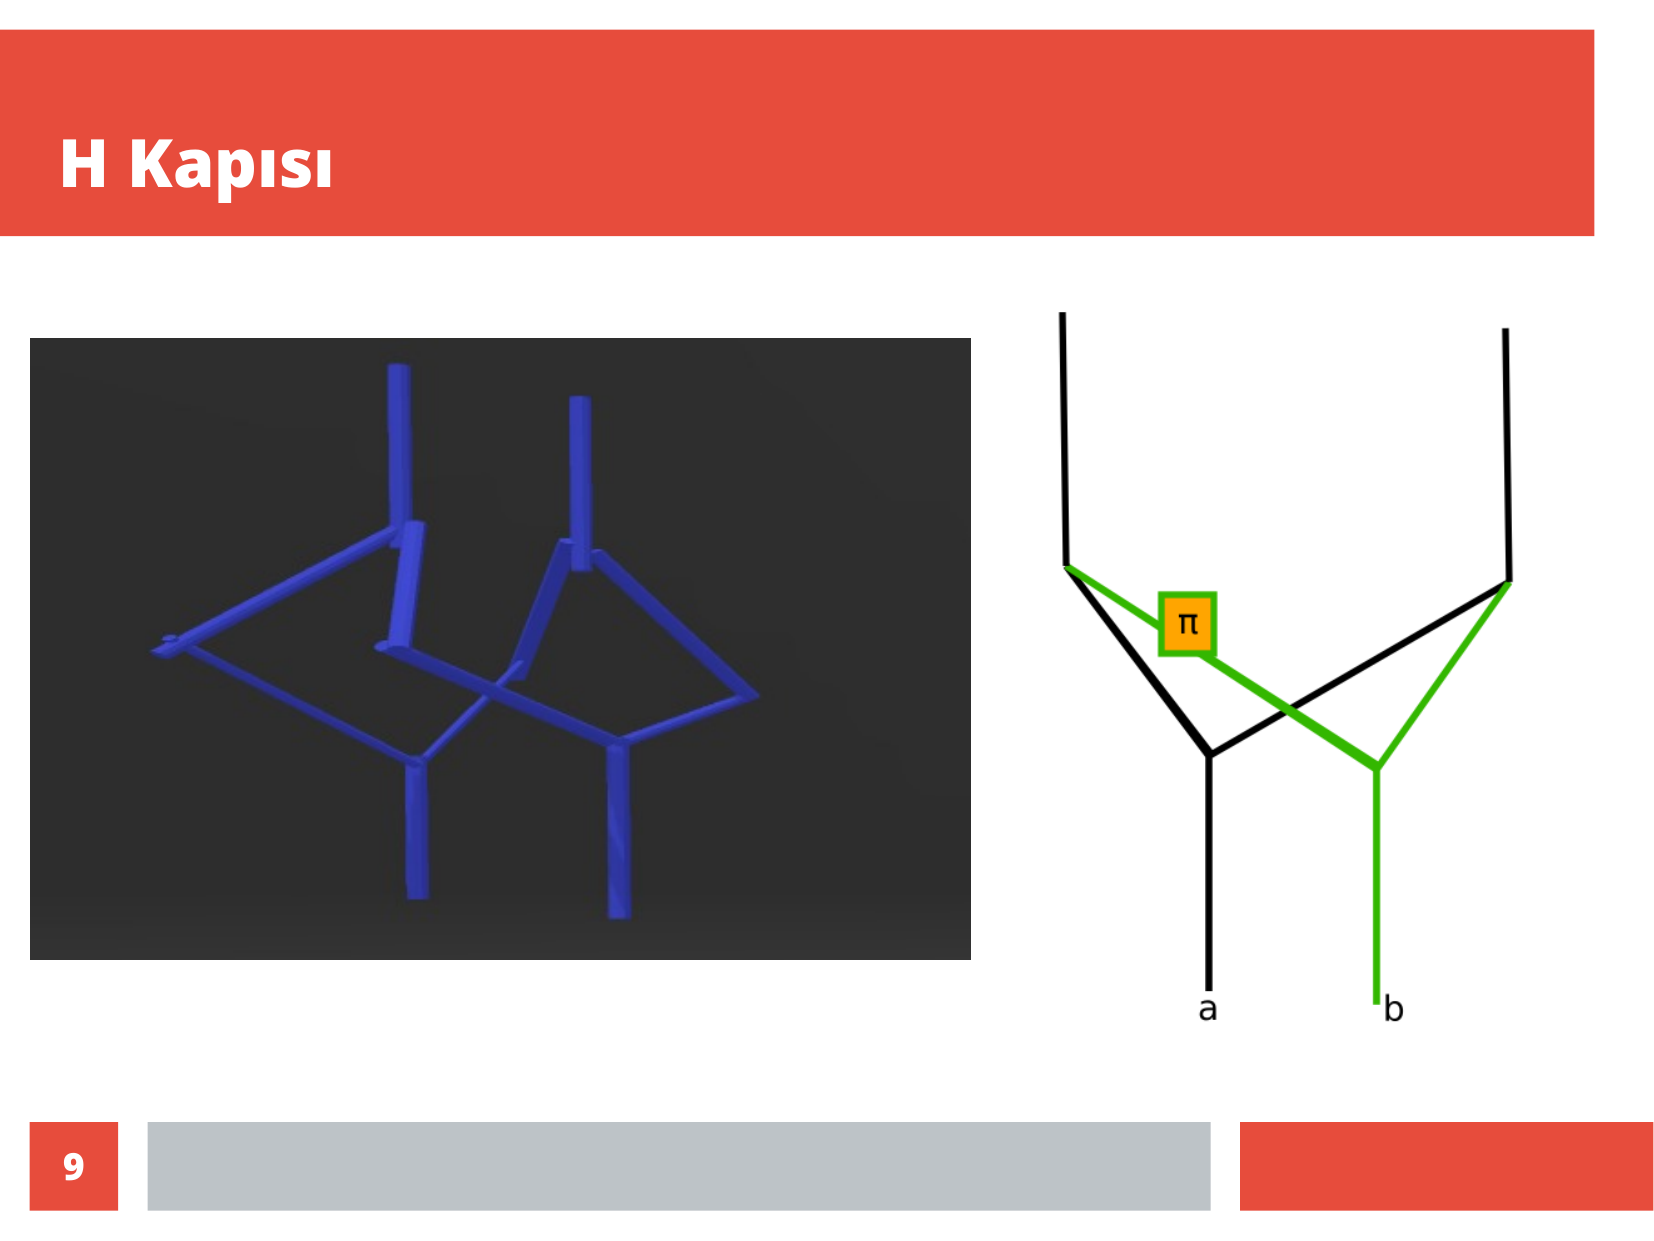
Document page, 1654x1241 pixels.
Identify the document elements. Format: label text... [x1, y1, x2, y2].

title H Kapısı [59, 59, 1595, 207]
picture [30, 338, 971, 961]
picture [990, 276, 1582, 1081]
